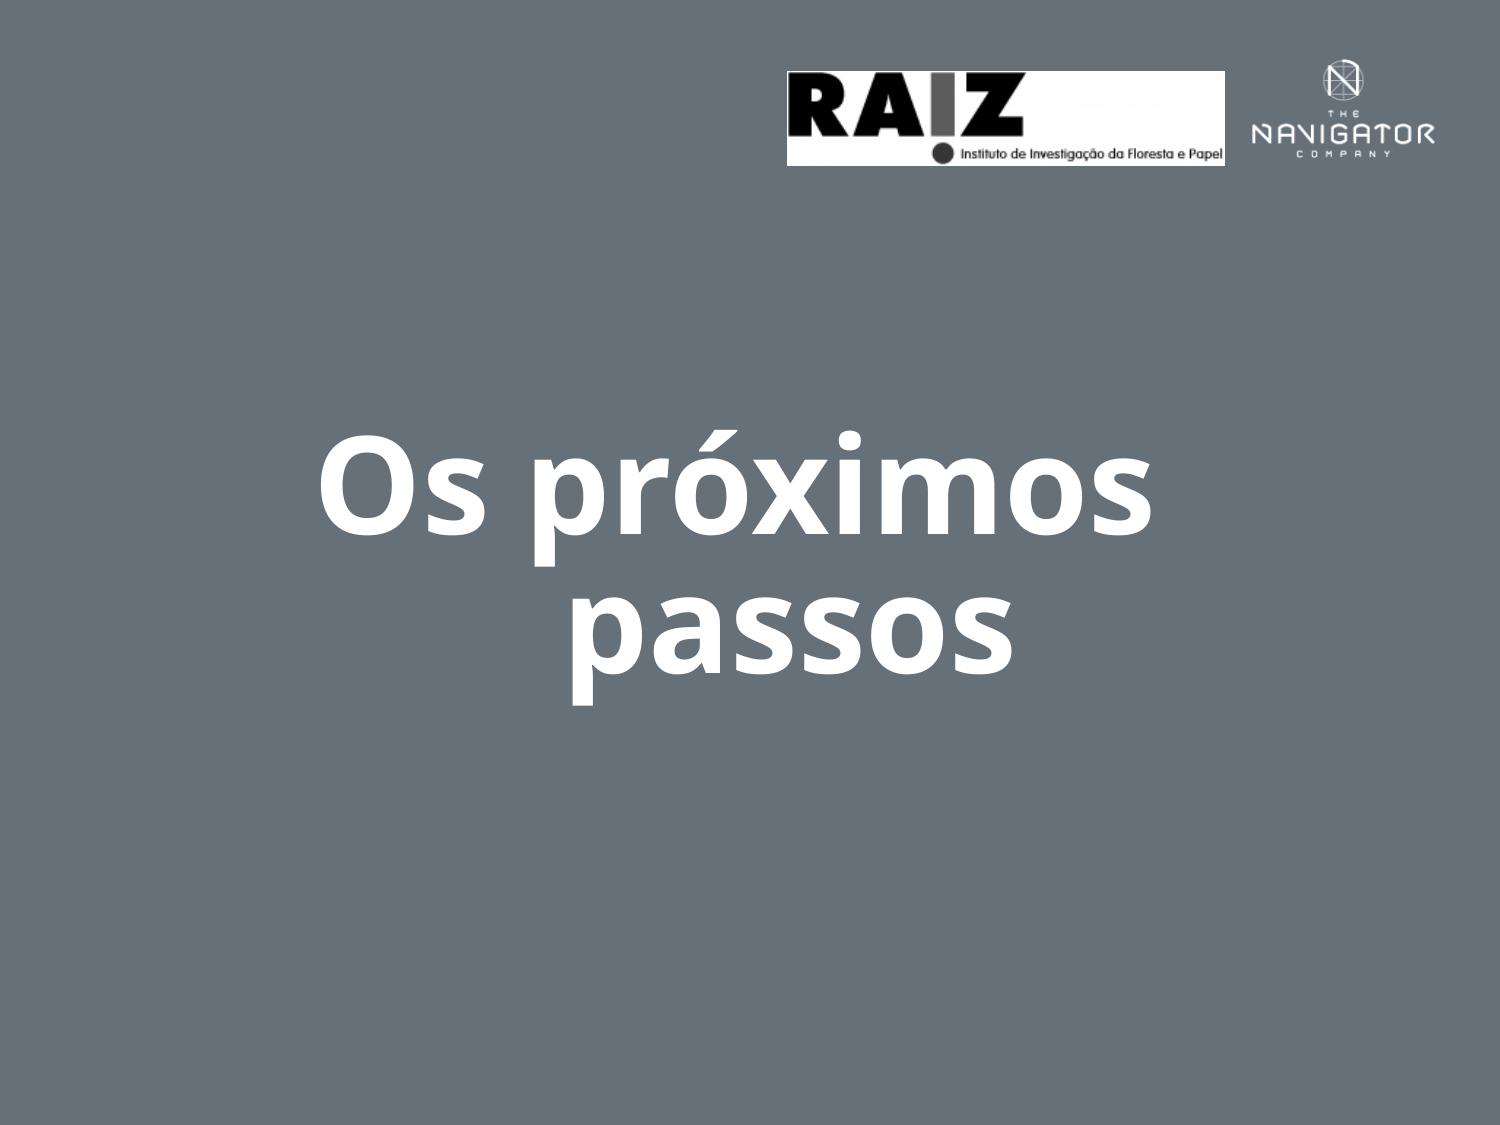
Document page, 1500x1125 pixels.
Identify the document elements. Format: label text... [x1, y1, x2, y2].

picture [787, 71, 1225, 166]
title Os próximos passos [0, 0, 1500, 1125]
